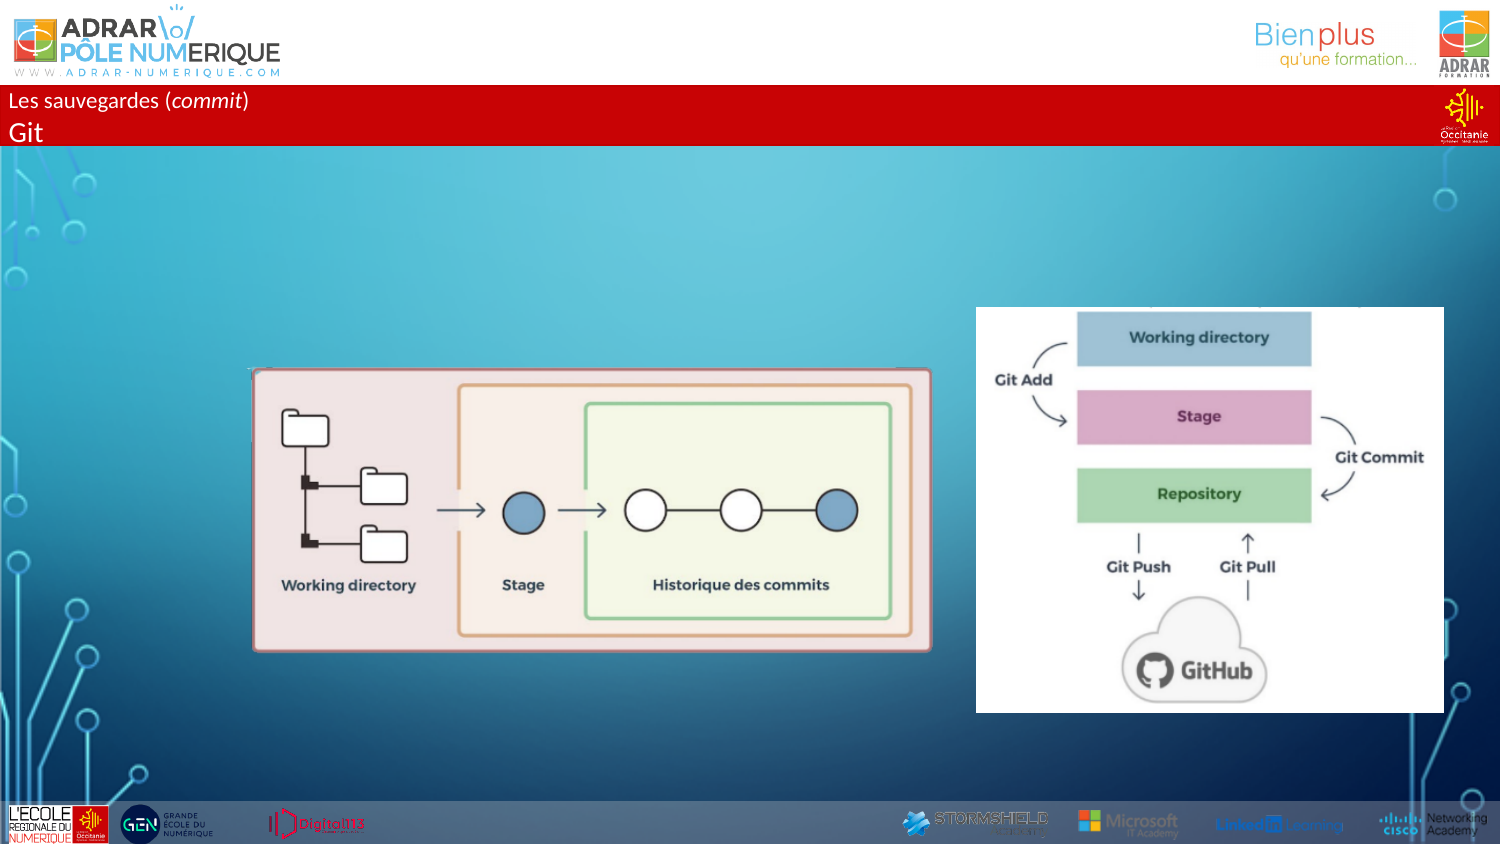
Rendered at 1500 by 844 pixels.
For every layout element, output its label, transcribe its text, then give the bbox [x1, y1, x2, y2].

picture [7, 0, 288, 70]
picture [8, 803, 109, 844]
text_box Les sauvegardes (commit) Git [0, 70, 722, 164]
picture [1256, 22, 1416, 68]
picture [902, 807, 1048, 841]
picture [260, 807, 373, 841]
picture [0, 85, 1500, 844]
picture [1437, 8, 1491, 79]
